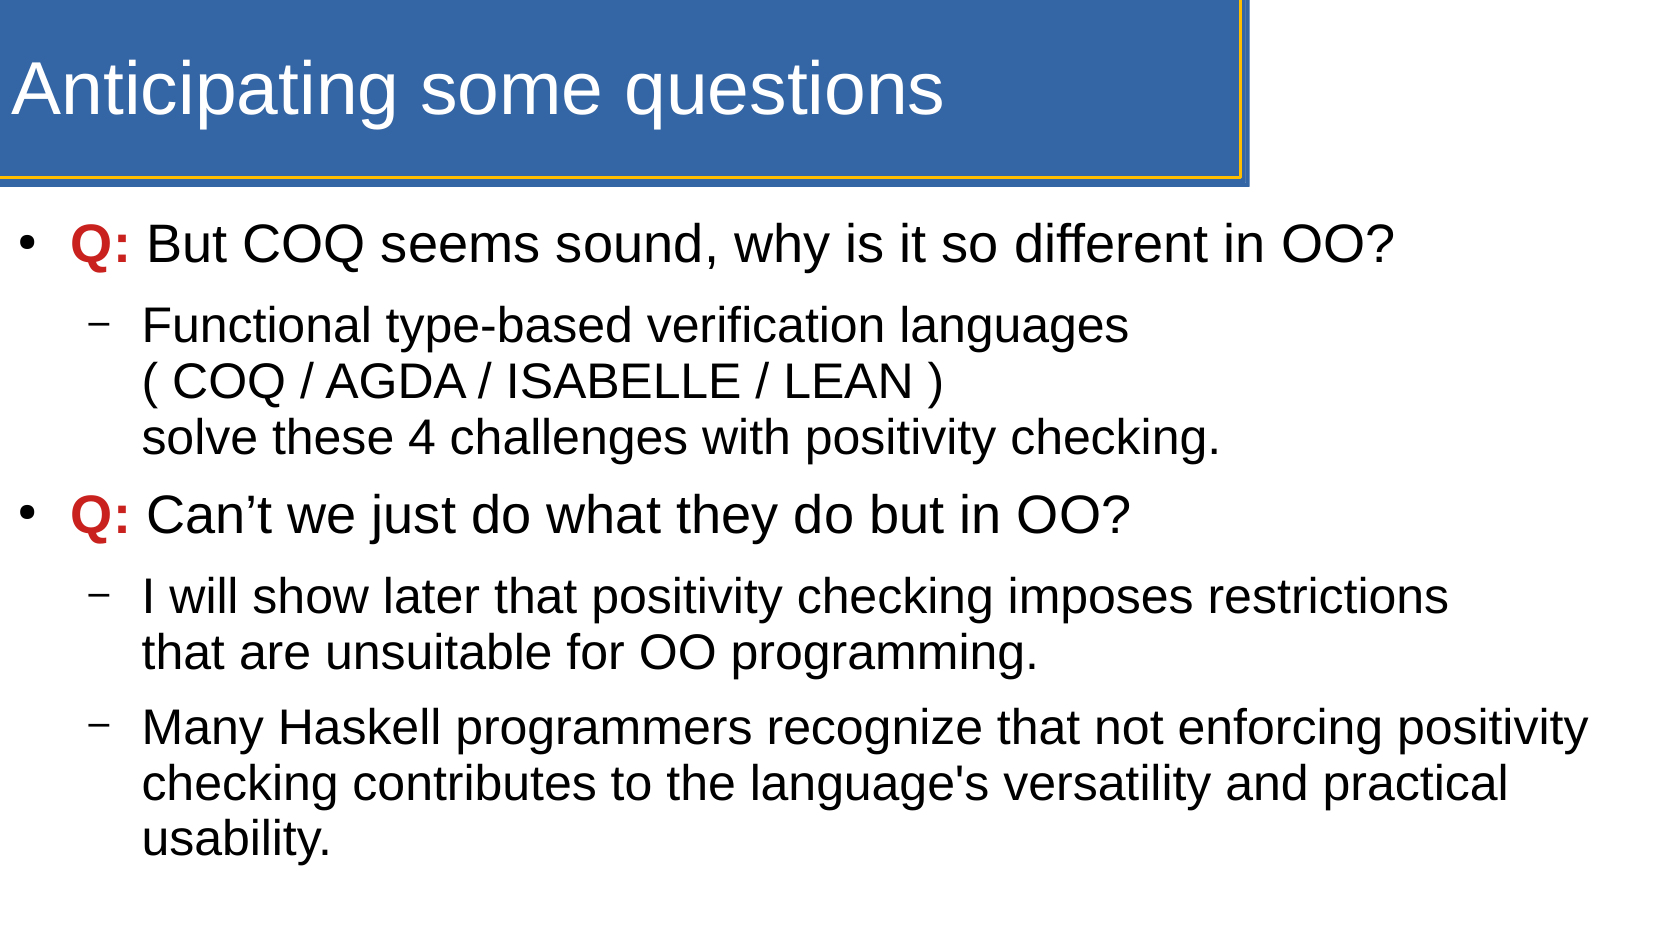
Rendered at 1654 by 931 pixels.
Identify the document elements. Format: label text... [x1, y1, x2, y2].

list Q: But COQ seems sound, why is it so different in OO? Functional type-based verification languages ( COQ / AGDA / ISABELLE / LEAN ) solve these 4 challenges with positivity checking. Q: Can’t we just do what they do but in OO? I will show later that positivity checking imposes restrictions that are unsuitable for OO programming. Many Haskell programmers recognize that not enforcing positivity checking contributes to the language's versatility and practical usability. [0, 213, 1651, 919]
title Anticipating some questions [11, 14, 1164, 163]
